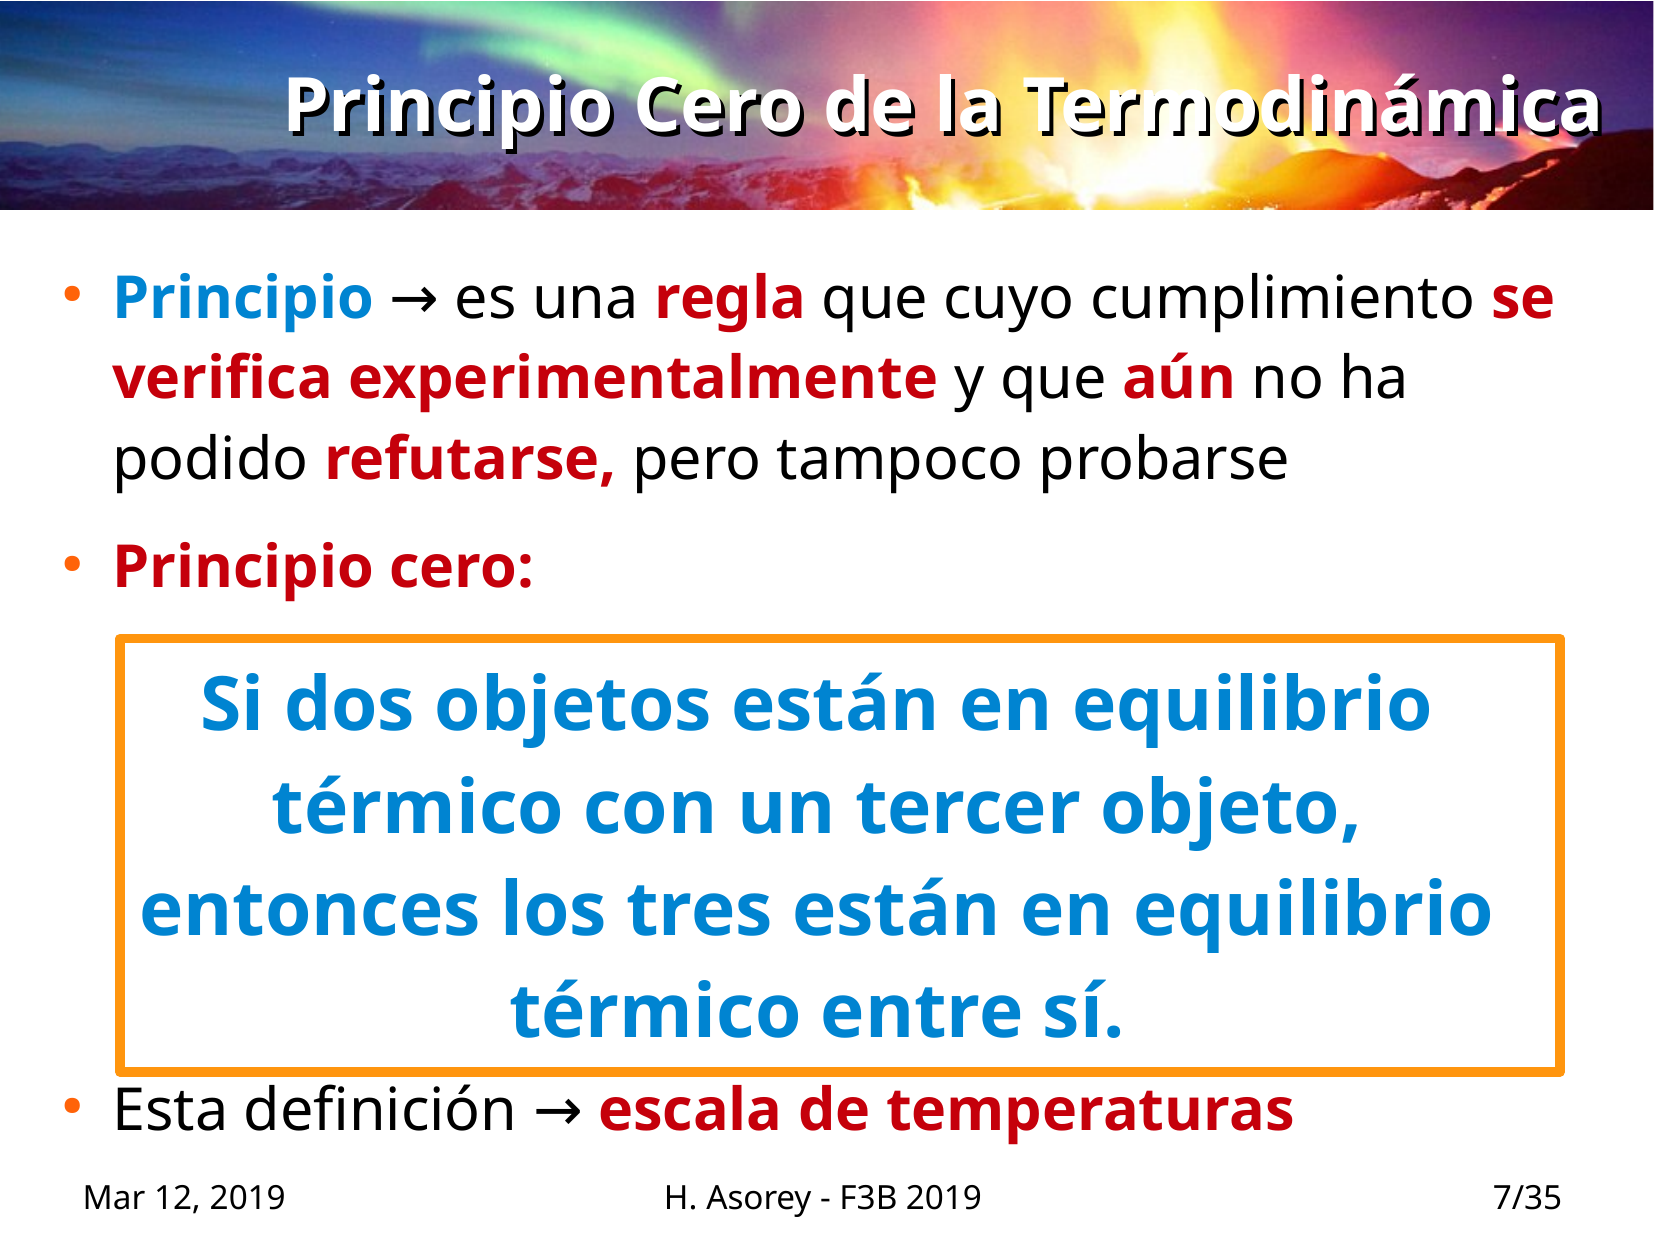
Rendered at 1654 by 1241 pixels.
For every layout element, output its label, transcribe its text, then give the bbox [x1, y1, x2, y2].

picture [0, 1, 1654, 210]
list Principio → es una regla que cuyo cumplimiento se verifica experimentalmente y que aún no ha podido refutarse, pero tampoco probarse Principio cero: Esta definición → escala de temperaturas [45, 255, 1606, 1156]
title Principio Cero de la Termodinámica [45, 15, 1606, 191]
text_box Si dos objetos están en equilibrio térmico con un tercer objeto, entonces los tres están en equilibrio térmico entre sí. [120, 638, 1561, 963]
